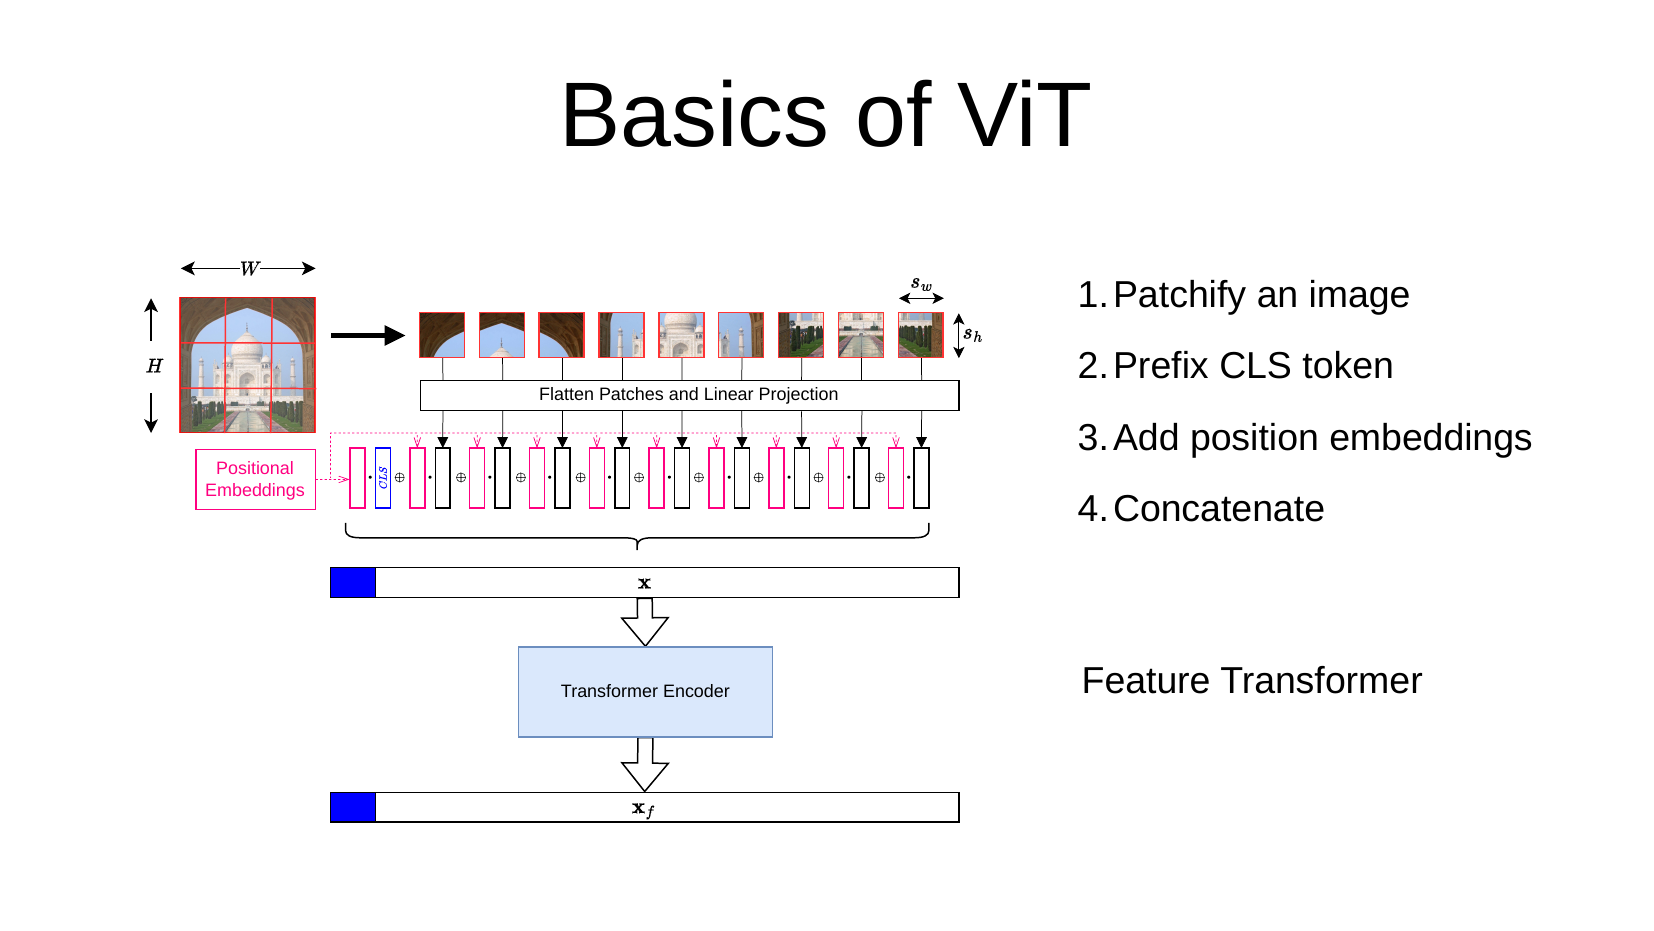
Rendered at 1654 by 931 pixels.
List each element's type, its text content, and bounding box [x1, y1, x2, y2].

text_box Feature Transformer [1066, 651, 1439, 709]
text_box Patchify an image Prefix CLS token Add position embeddings Concatenate [1062, 265, 1595, 538]
title Basics of ViT [82, 37, 1571, 193]
picture [59, 236, 1027, 827]
